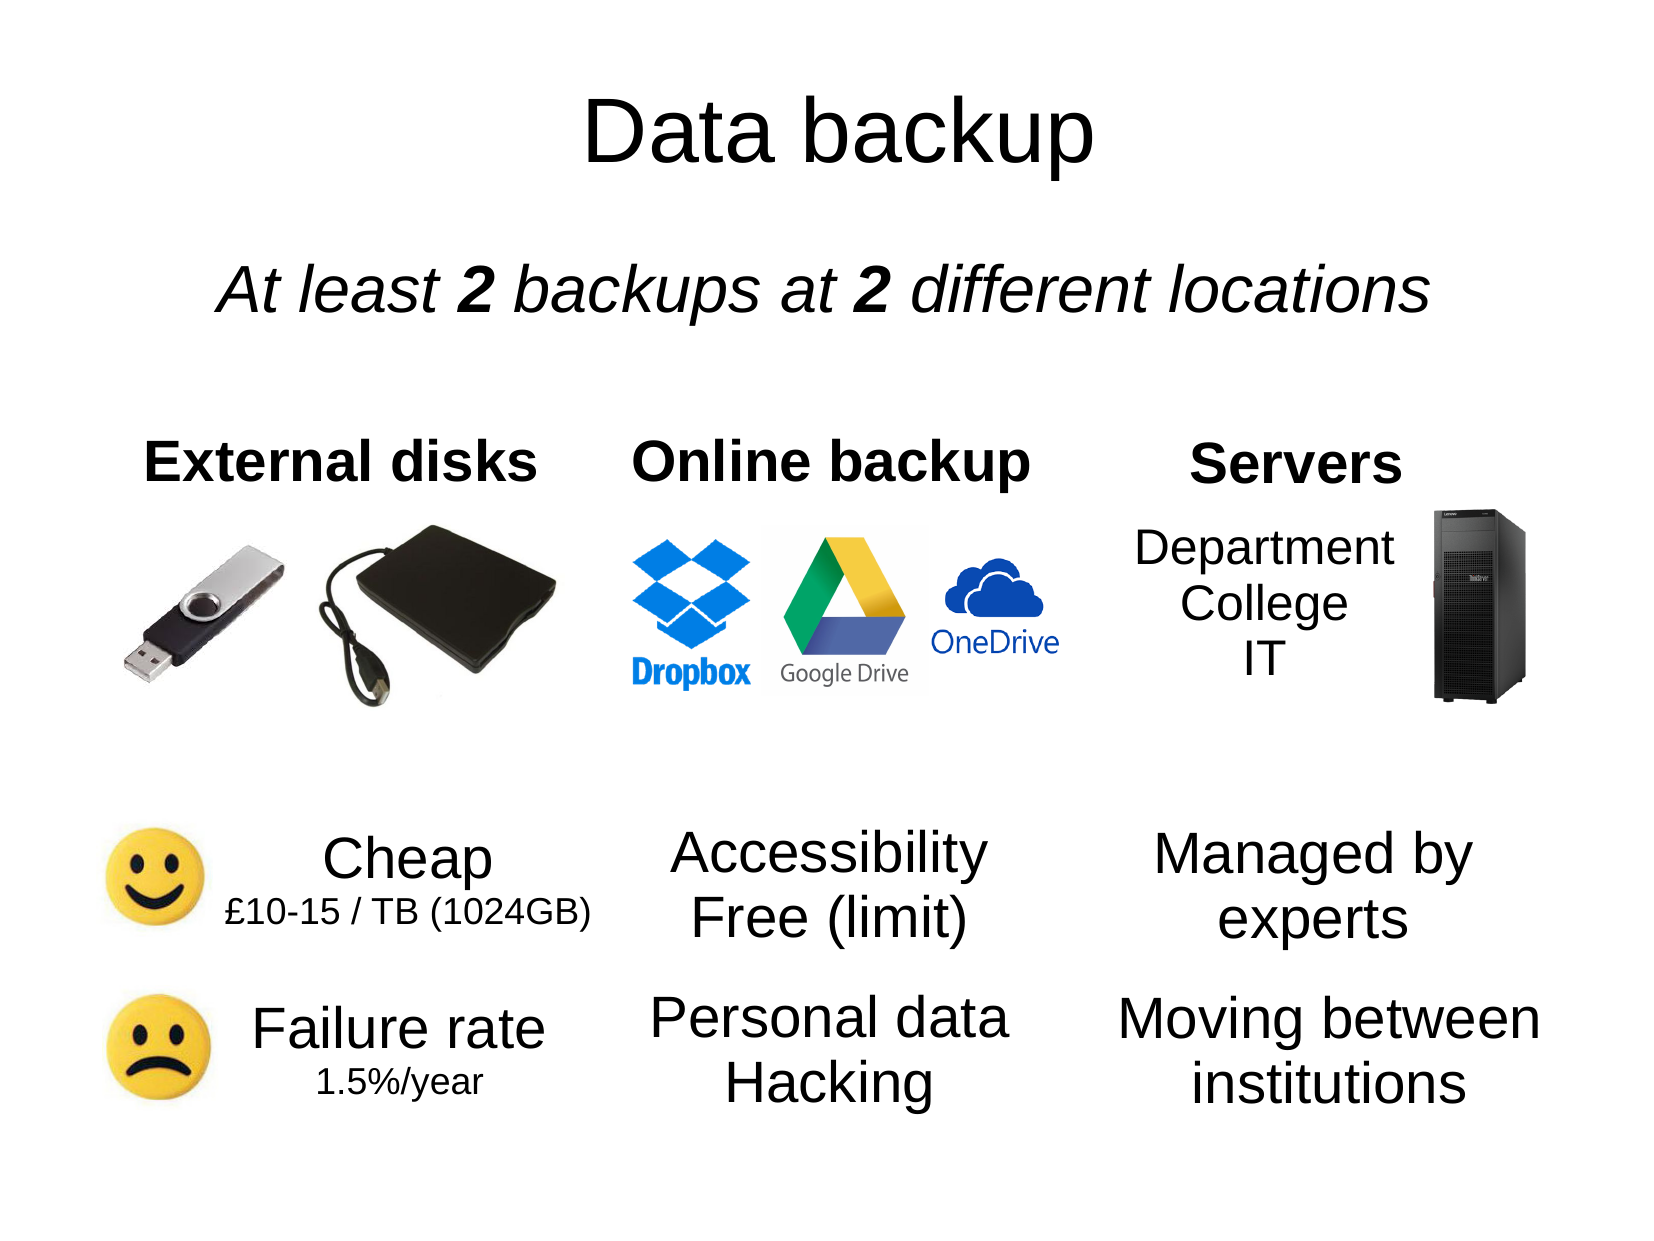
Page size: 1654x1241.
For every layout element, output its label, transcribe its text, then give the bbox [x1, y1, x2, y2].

text_box External disks [80, 404, 570, 518]
text_box Servers [1120, 430, 1474, 496]
text_box At least 2 backups at 2 different locations [121, 232, 1529, 347]
title Data backup [213, 53, 1466, 208]
text_box Managed by experts [1131, 810, 1497, 961]
text_box Personal data Hacking [647, 984, 1012, 1116]
picture [102, 985, 219, 1111]
picture [315, 517, 571, 712]
picture [109, 518, 301, 710]
text_box Moving between institutions [1114, 972, 1546, 1130]
picture [761, 525, 1062, 696]
text_box Online backup [570, 404, 1094, 518]
picture [632, 539, 751, 691]
text_box Accessibility Free (limit) [647, 819, 1012, 950]
picture [1408, 505, 1549, 709]
text_box Failure rate 1.5%/year [230, 971, 570, 1127]
text_box Department College IT [1098, 518, 1408, 688]
picture [96, 813, 213, 937]
text_box Cheap £10-15 / TB (1024GB) [192, 804, 624, 955]
